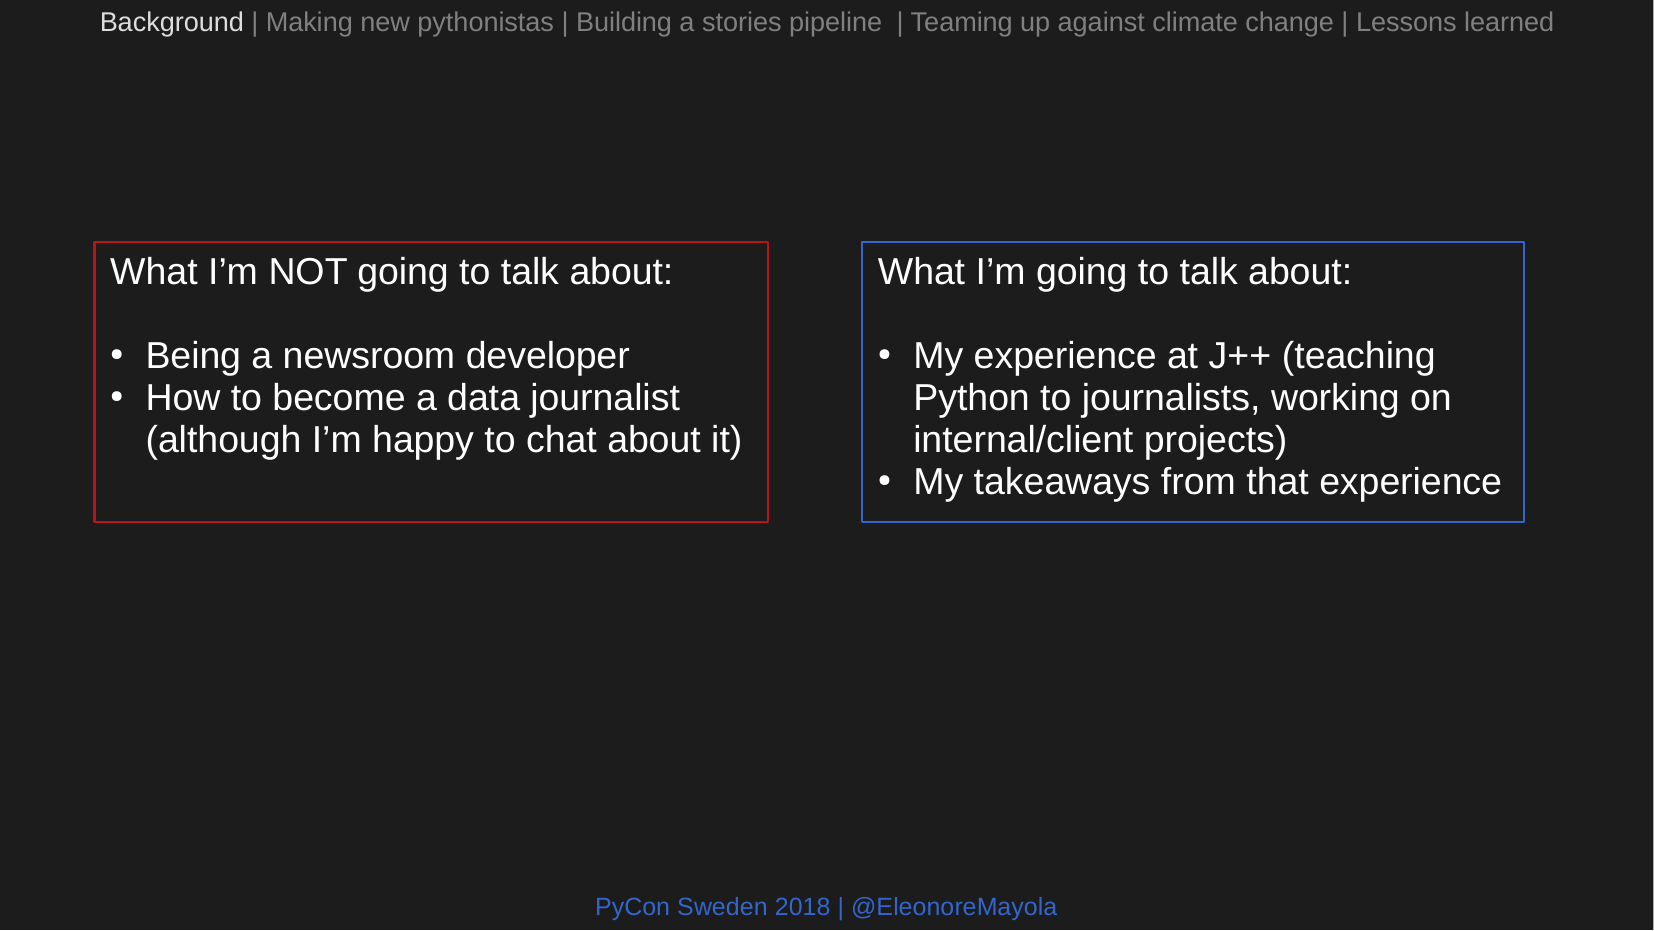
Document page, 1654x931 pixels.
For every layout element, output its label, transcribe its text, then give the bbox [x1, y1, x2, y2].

text_box Background | Making new pythonistas | Building a stories pipeline | Teaming up against climate change | Lessons learned [0, 0, 1654, 57]
text_box What I’m NOT going to talk about: Being a newsroom developer How to become a data journalist (although I’m happy to chat about it) [94, 242, 768, 522]
text_box PyCon Sweden 2018 | @EleonoreMayola [460, 885, 1193, 931]
text_box What I’m going to talk about: My experience at J++ (teaching Python to journalists, working on internal/client projects) My takeaways from that experience [862, 242, 1524, 522]
